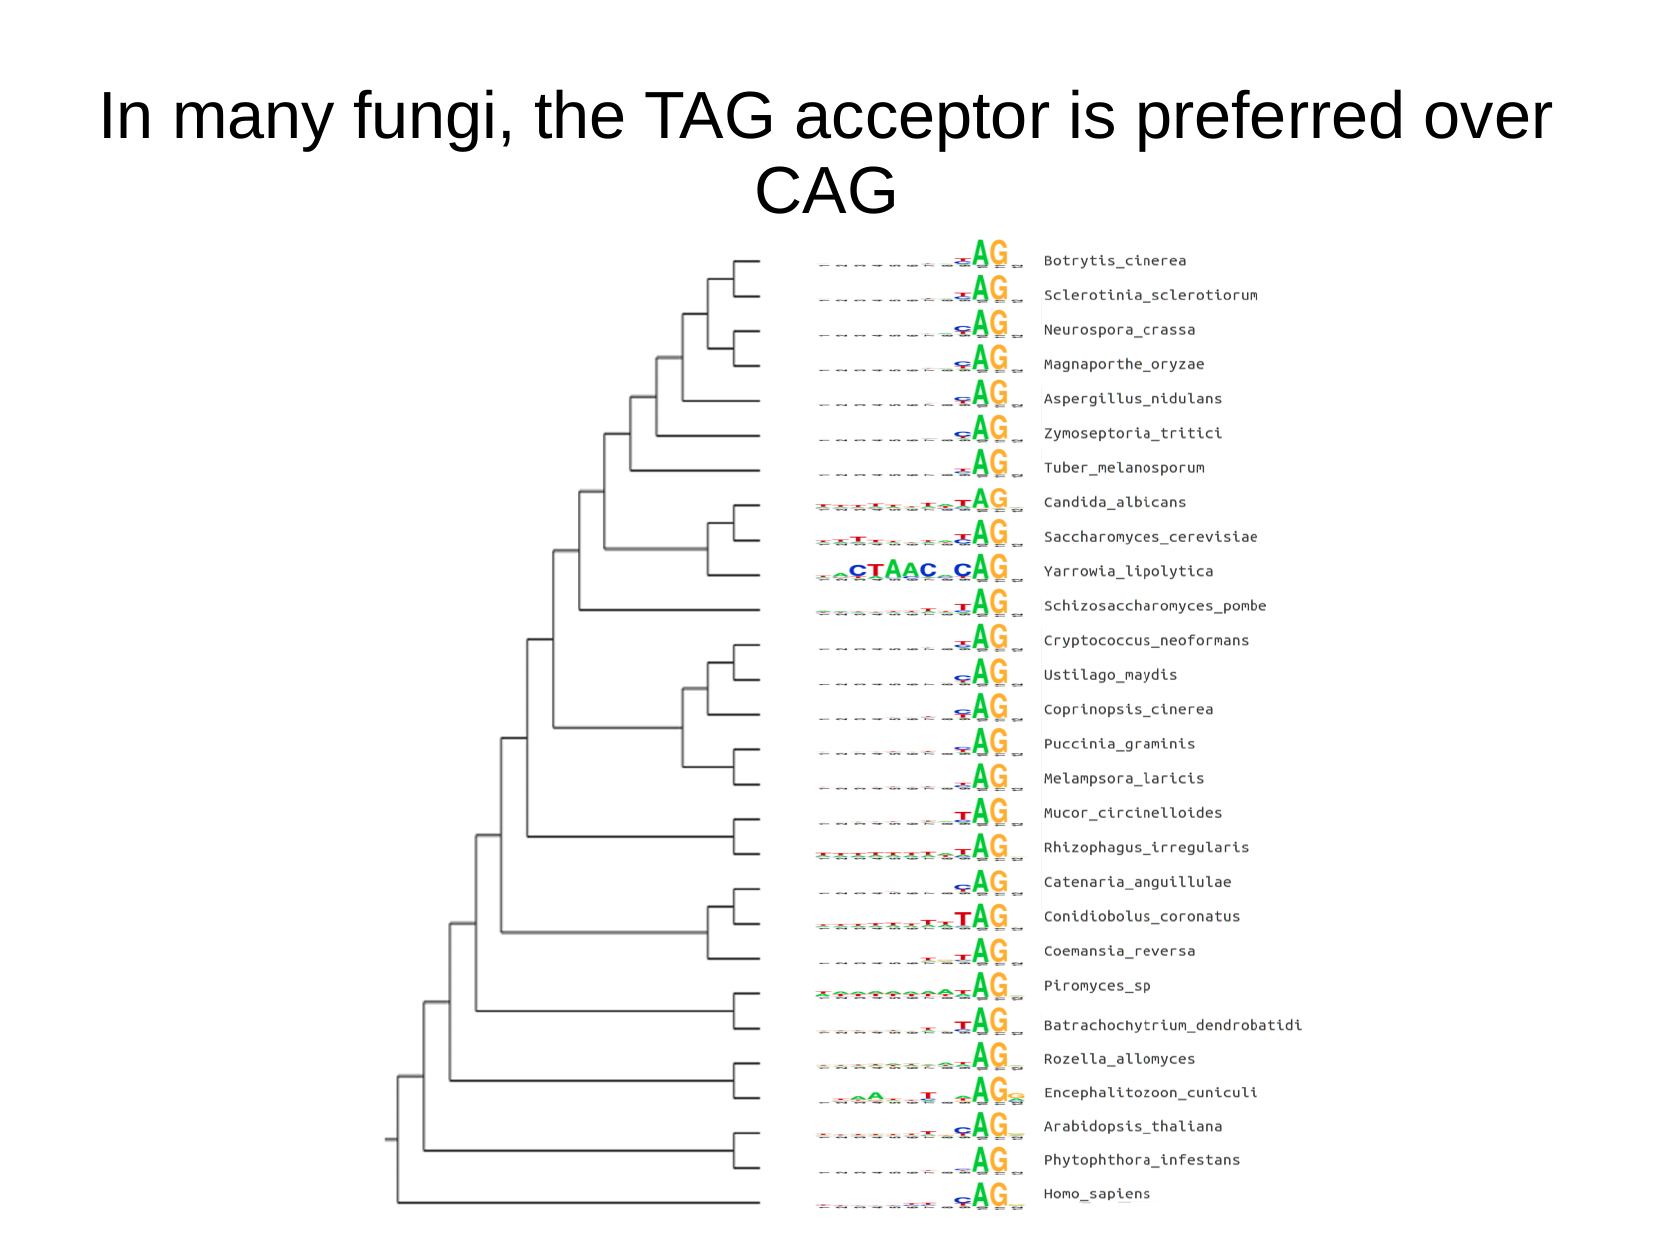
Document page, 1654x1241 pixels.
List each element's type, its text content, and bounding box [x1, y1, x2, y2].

title In many fungi, the TAG acceptor is preferred over CAG [82, 49, 1571, 257]
picture [375, 239, 1366, 1216]
